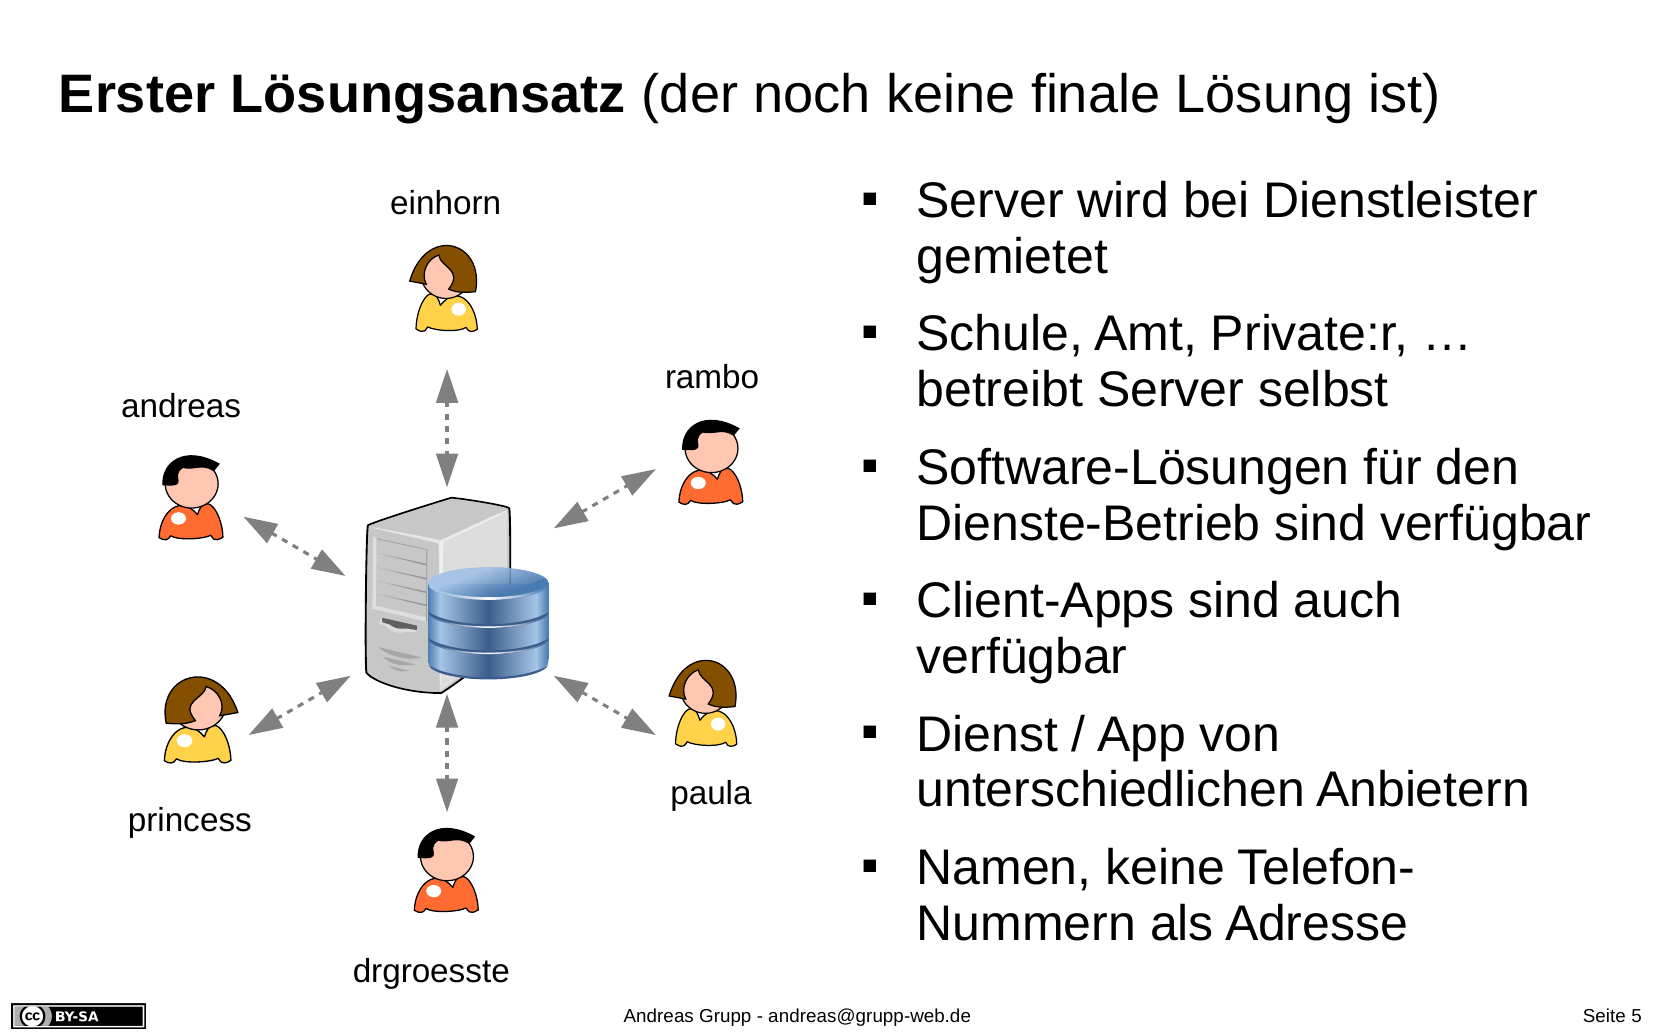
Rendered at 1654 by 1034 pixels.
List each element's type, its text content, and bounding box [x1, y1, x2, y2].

picture [141, 664, 253, 793]
picture [137, 445, 244, 576]
picture [392, 817, 499, 944]
text_box drgroesste [338, 944, 546, 1001]
text_box andreas [106, 380, 272, 437]
text_box paula [655, 767, 781, 824]
text_box princess [113, 793, 281, 850]
text_box einhorn [375, 177, 535, 233]
picture [11, 1003, 146, 1029]
title Erster Lösungsansatz (der noch keine finale Lösung ist) [59, 24, 1625, 165]
list Server wird bei Dienstleister gemietet Schule, Amt, Private:r, … betreibt Server selbst Software-Lösungen für den Dienste-Betrieb sind verfügbar Client-Apps sind auch verfügbar Dienst / App von unterschiedlichen Anbietern Namen, keine Telefon-Nummern als Adresse [845, 172, 1596, 952]
picture [657, 409, 764, 541]
picture [364, 496, 549, 694]
text_box rambo [650, 351, 792, 407]
picture [655, 647, 758, 767]
picture [396, 233, 498, 370]
